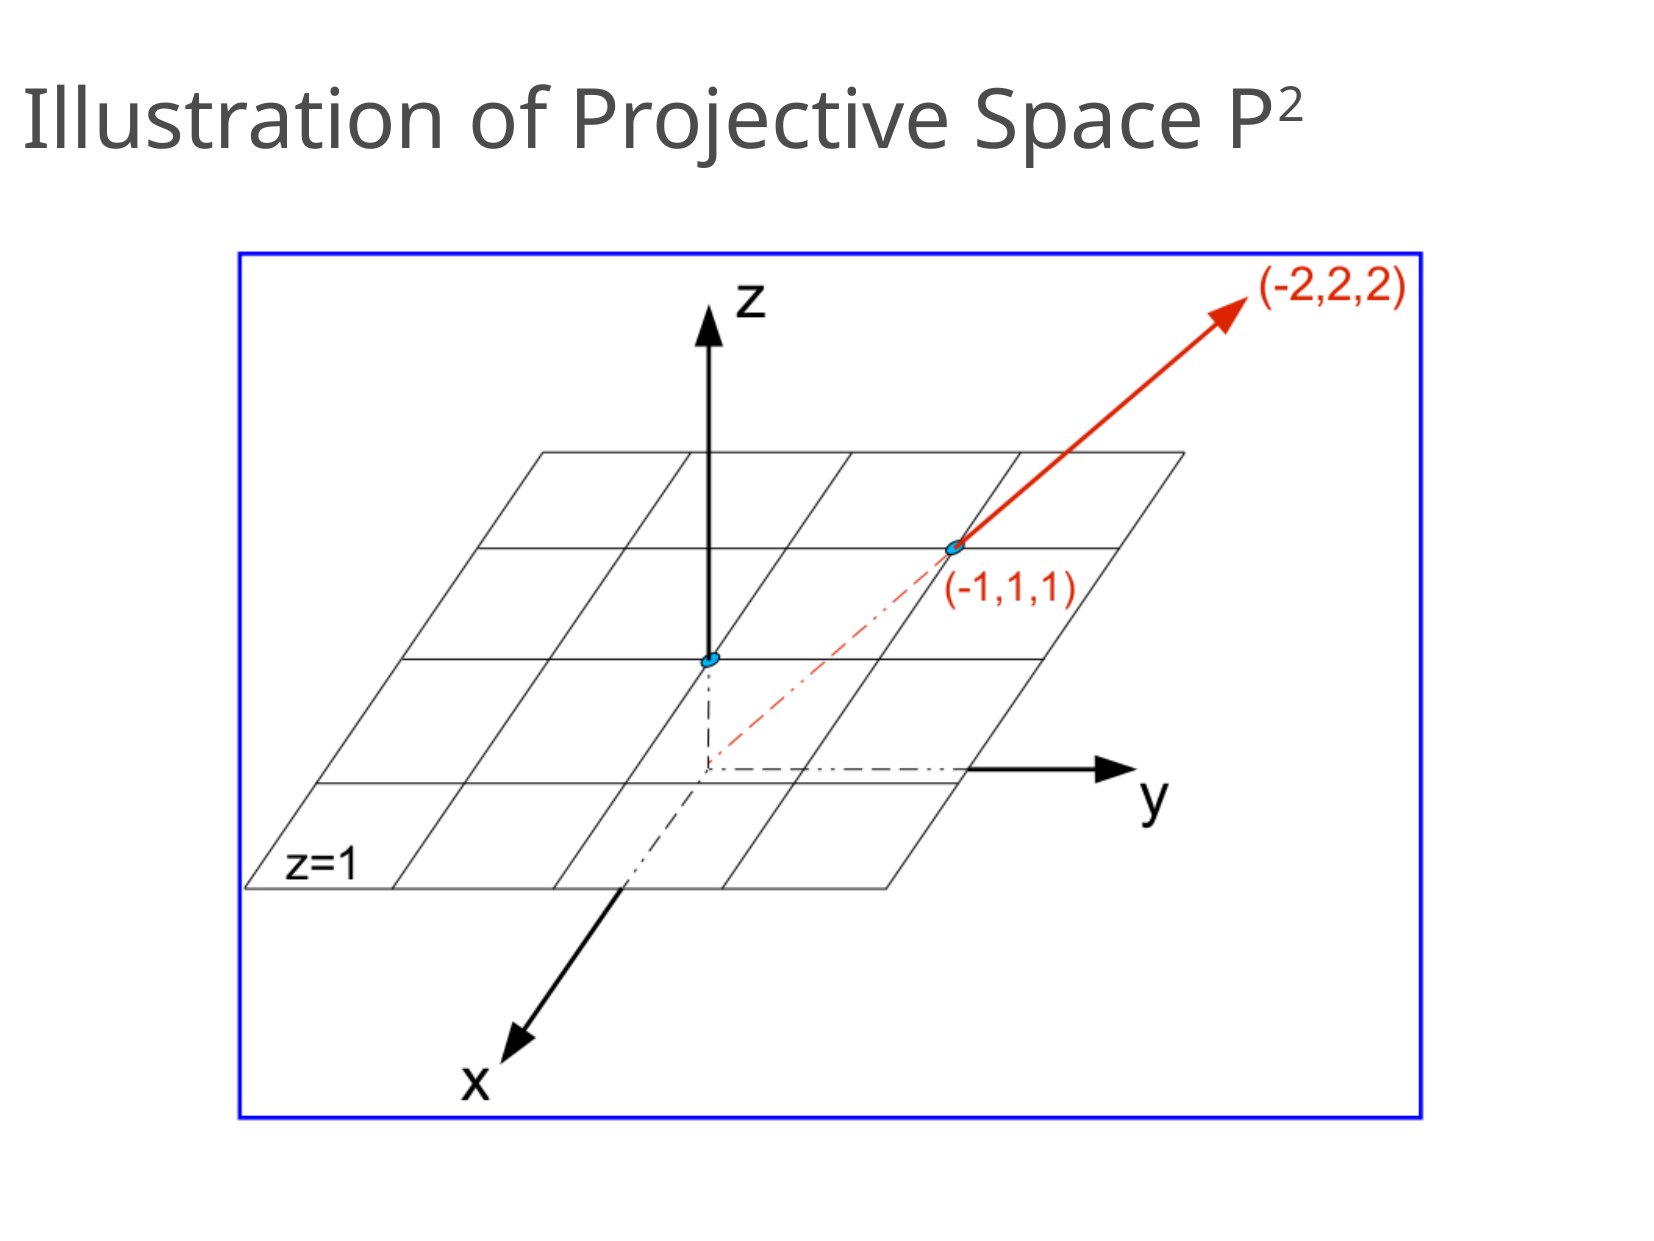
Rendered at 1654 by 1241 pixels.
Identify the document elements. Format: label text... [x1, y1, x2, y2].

title Illustration of Projective Space P2 [22, 26, 1654, 205]
picture [231, 244, 1430, 1127]
